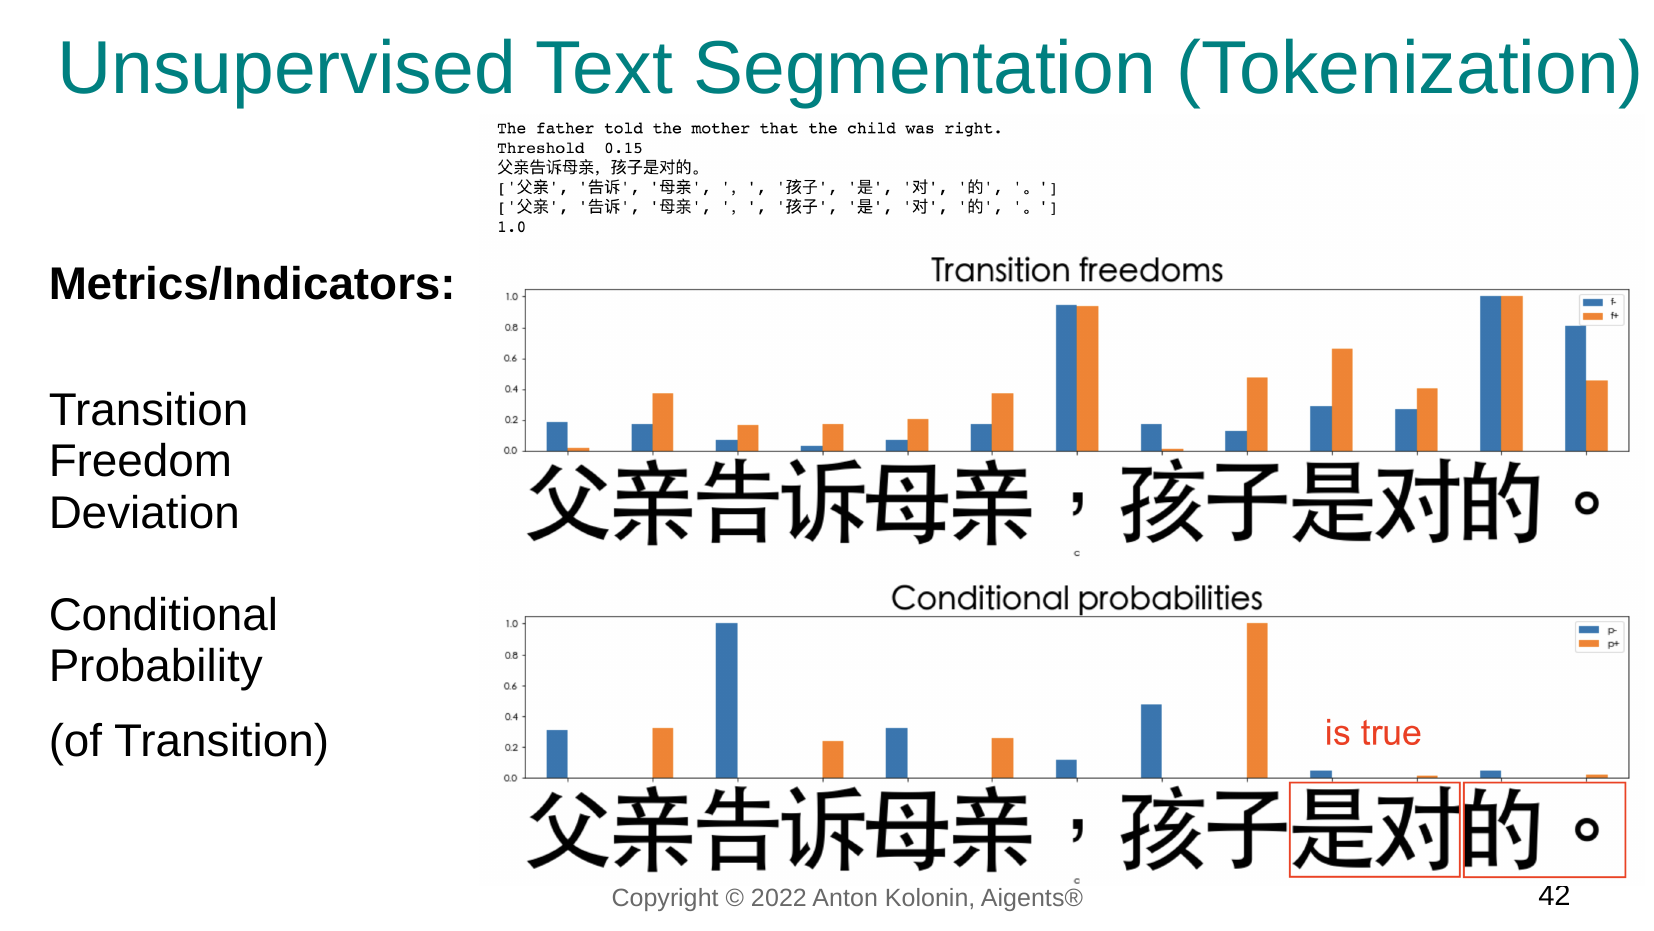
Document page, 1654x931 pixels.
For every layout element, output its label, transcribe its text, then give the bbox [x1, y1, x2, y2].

text_box Unsupervised Text Segmentation (Tokenization) [0, 0, 1653, 135]
picture [479, 114, 1645, 886]
text_box Metrics/Indicators: Transition Freedom Deviation Conditional Probability (of Transition) [33, 250, 471, 849]
